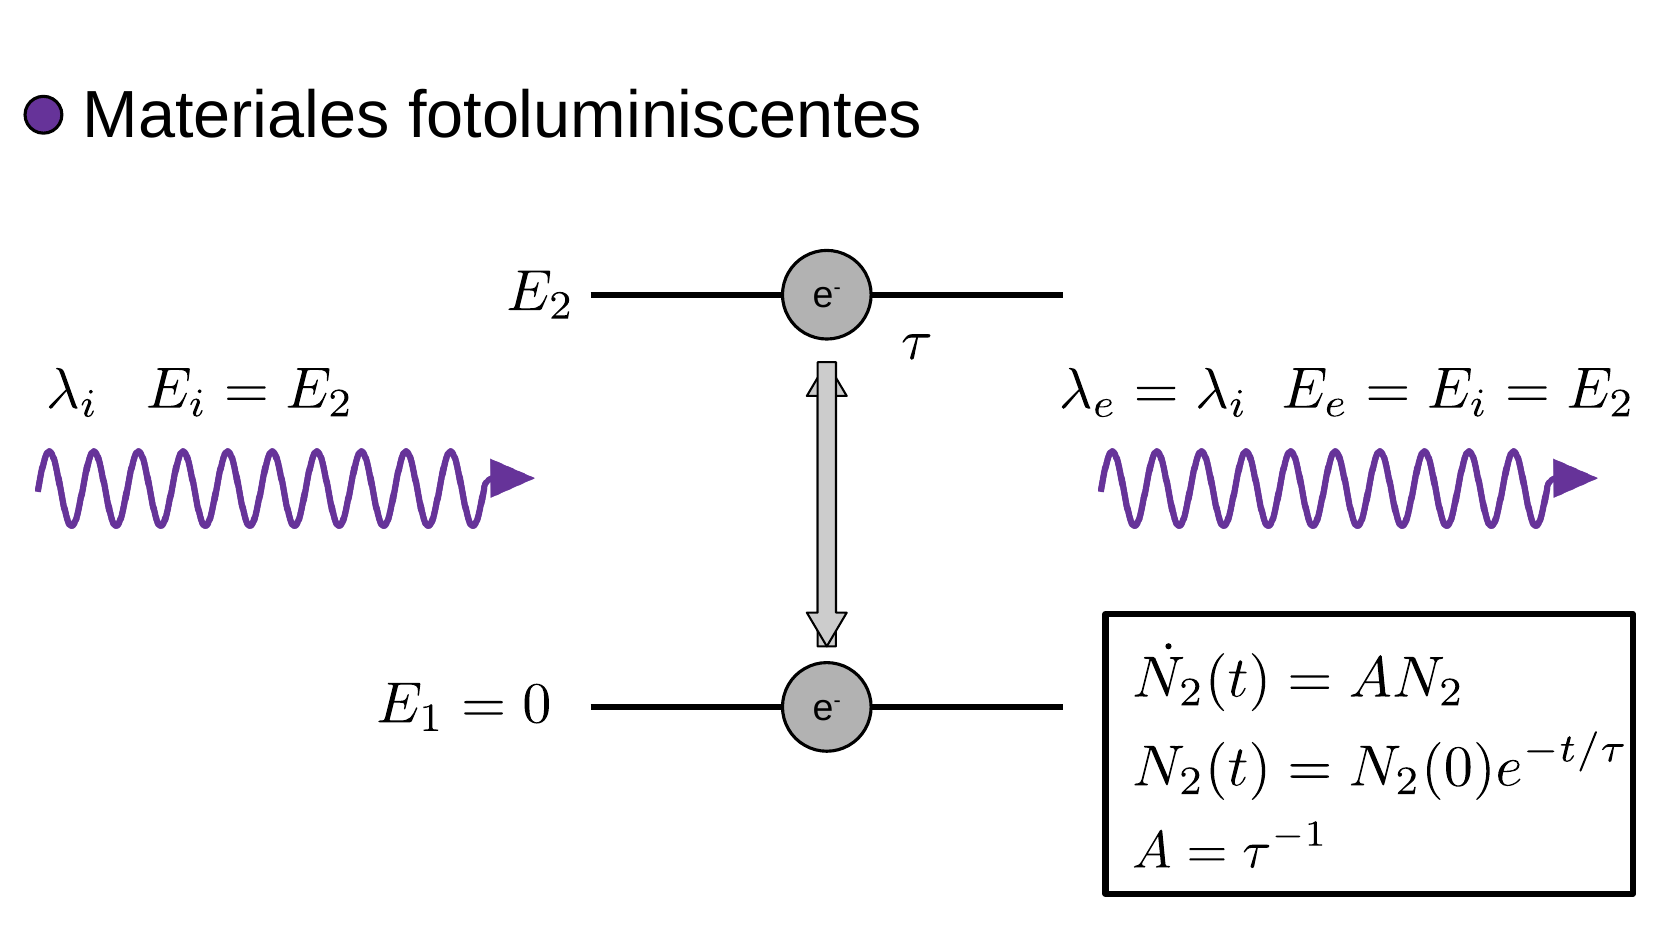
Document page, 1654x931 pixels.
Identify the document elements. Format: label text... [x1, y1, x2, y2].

text_box [806, 362, 847, 647]
text_box e- [782, 662, 872, 752]
title Materiales fotoluminiscentes [82, 37, 1571, 193]
text_box [1105, 614, 1633, 894]
picture [143, 366, 351, 419]
picture [1097, 448, 1598, 529]
picture [376, 682, 549, 731]
picture [898, 332, 933, 362]
picture [34, 448, 535, 529]
picture [1279, 366, 1632, 419]
picture [503, 268, 572, 321]
text_box [25, 96, 62, 134]
picture [1056, 365, 1246, 420]
picture [43, 365, 97, 420]
text_box e- [782, 250, 872, 340]
